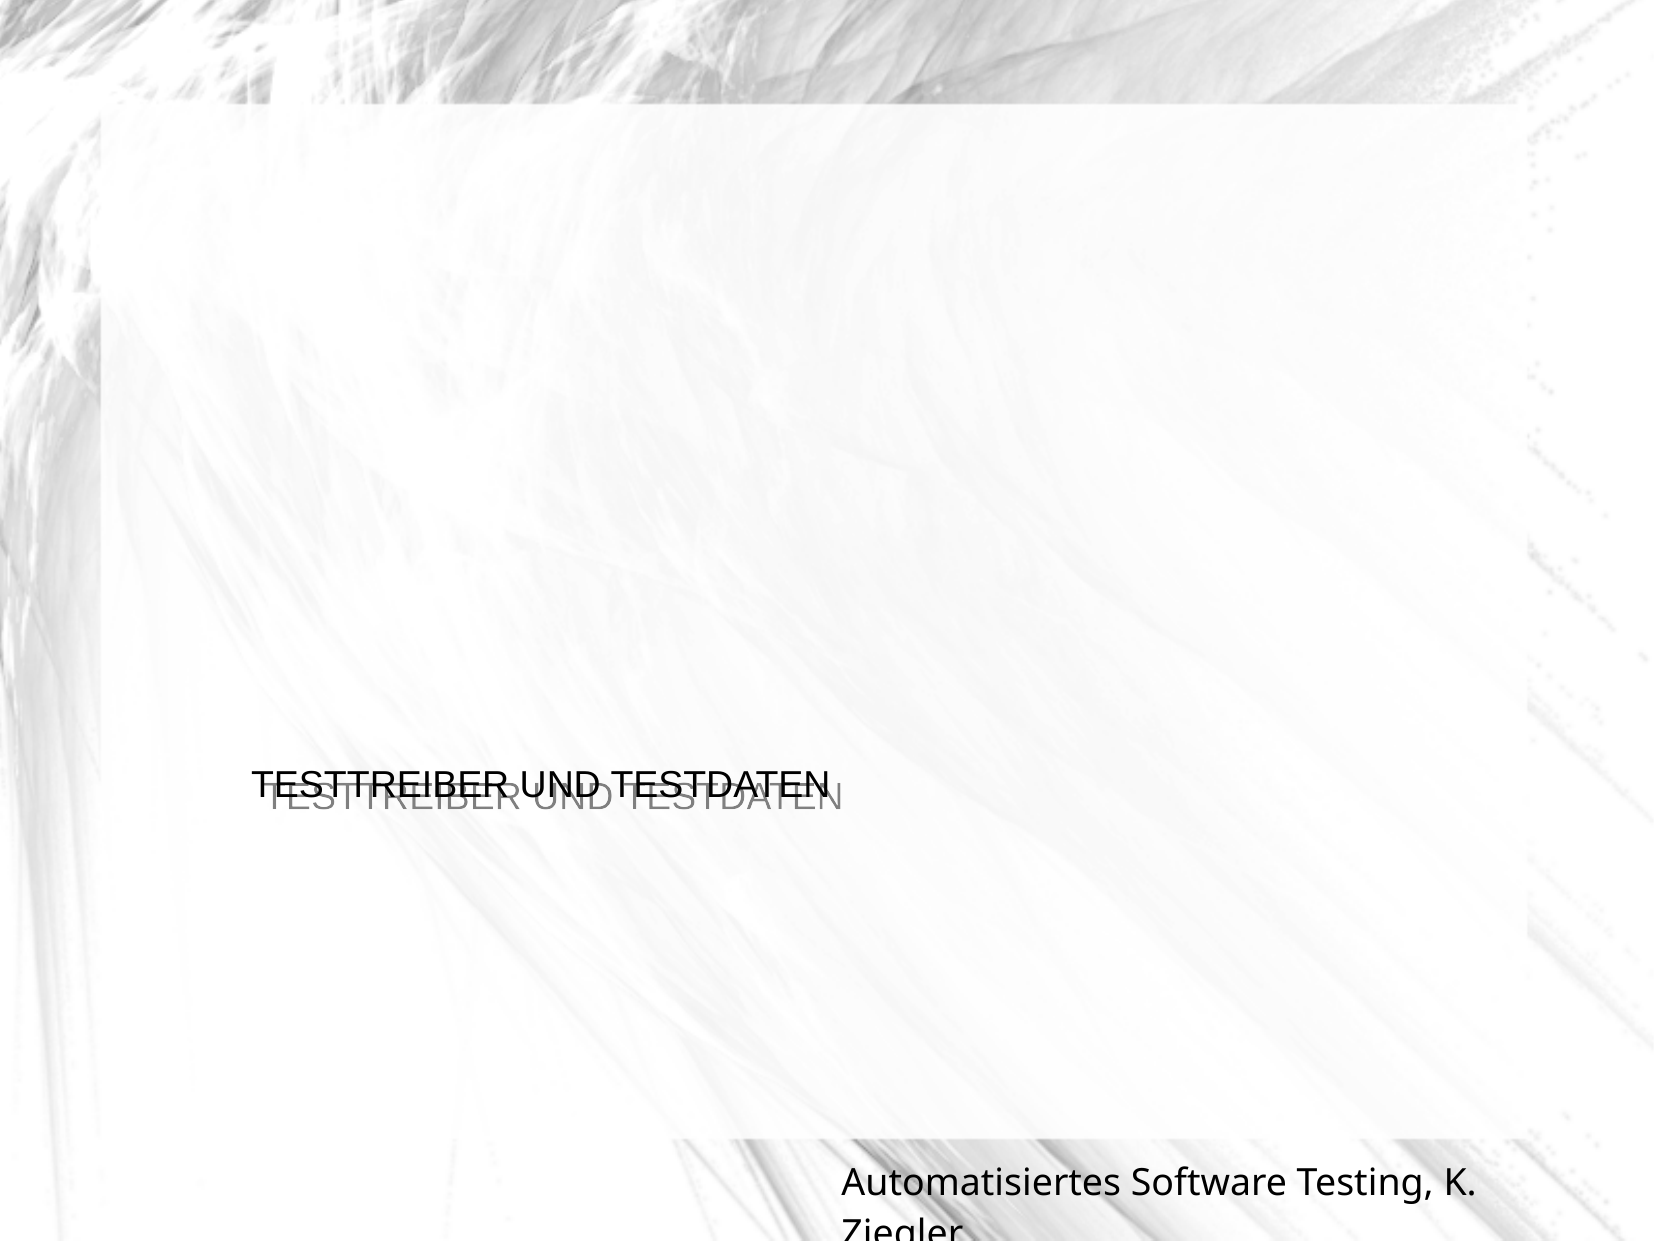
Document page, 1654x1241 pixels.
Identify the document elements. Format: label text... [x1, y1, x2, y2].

picture [0, 0, 1654, 1241]
picture [878, 1228, 888, 1234]
text_box TESTTREIBER UND TESTDATEN [236, 755, 848, 813]
text_box Automatisiertes Software Testing, K. Ziegler [826, 1147, 1618, 1210]
picture [898, 1228, 910, 1241]
picture [932, 1228, 942, 1234]
